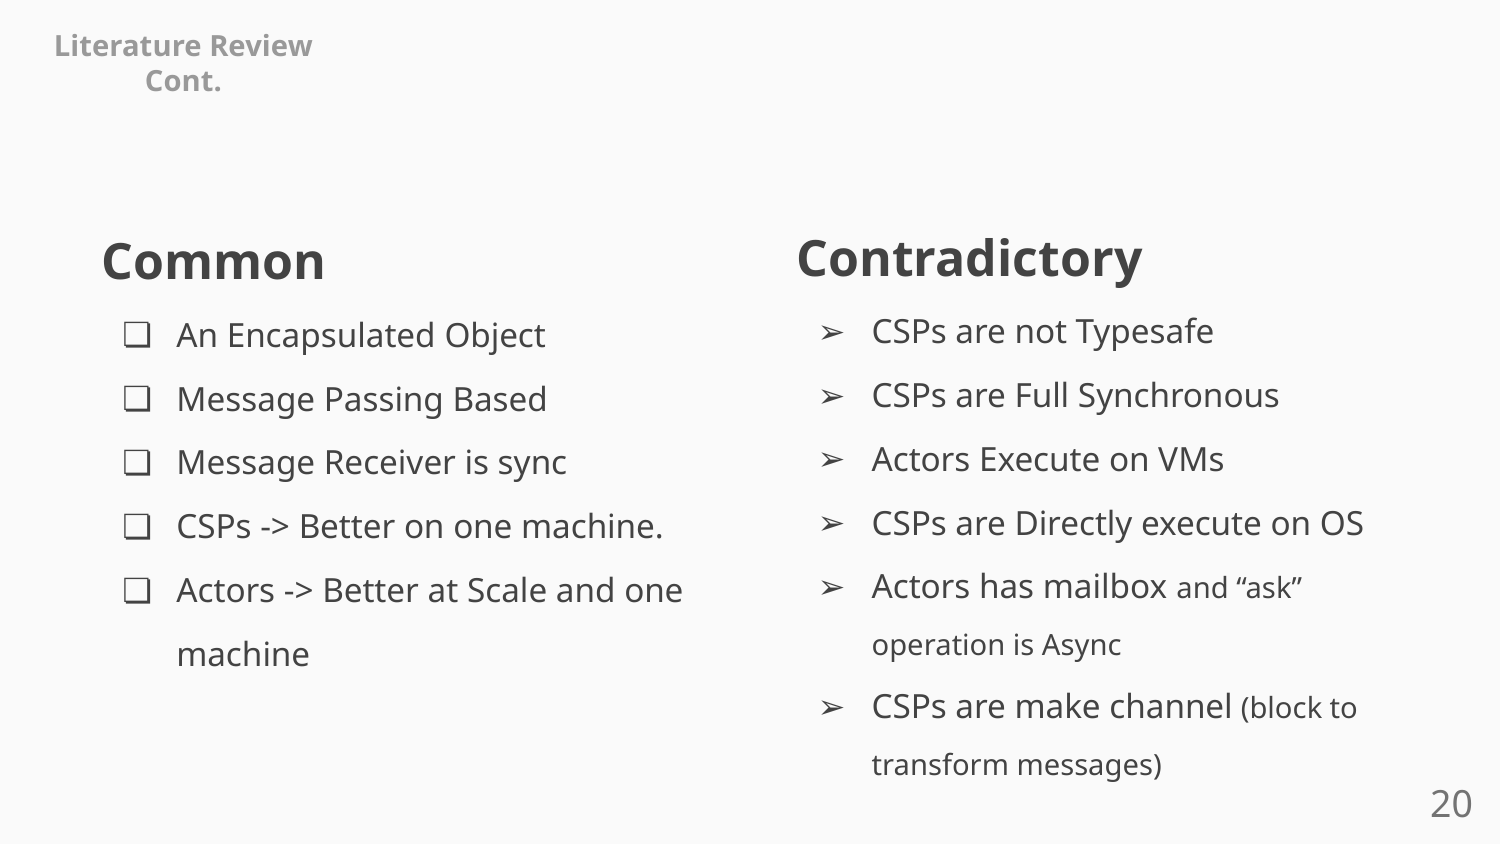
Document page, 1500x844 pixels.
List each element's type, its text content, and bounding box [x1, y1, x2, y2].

text_box Contradictory CSPs are not Typesafe CSPs are Full Synchronous Actors Execute on VMs CSPs are Directly execute on OS Actors has mailbox and “ask” operation is Async CSPs are make channel (block to transform messages) [781, 175, 1446, 757]
text_box Literature Review Cont. [8, 12, 359, 93]
text_box Common An Encapsulated Object Message Passing Based Message Receiver is sync CSPs -> Better on one machine. Actors -> Better at Scale and one machine [86, 178, 773, 744]
slide_number 20 [1398, 770, 1489, 835]
